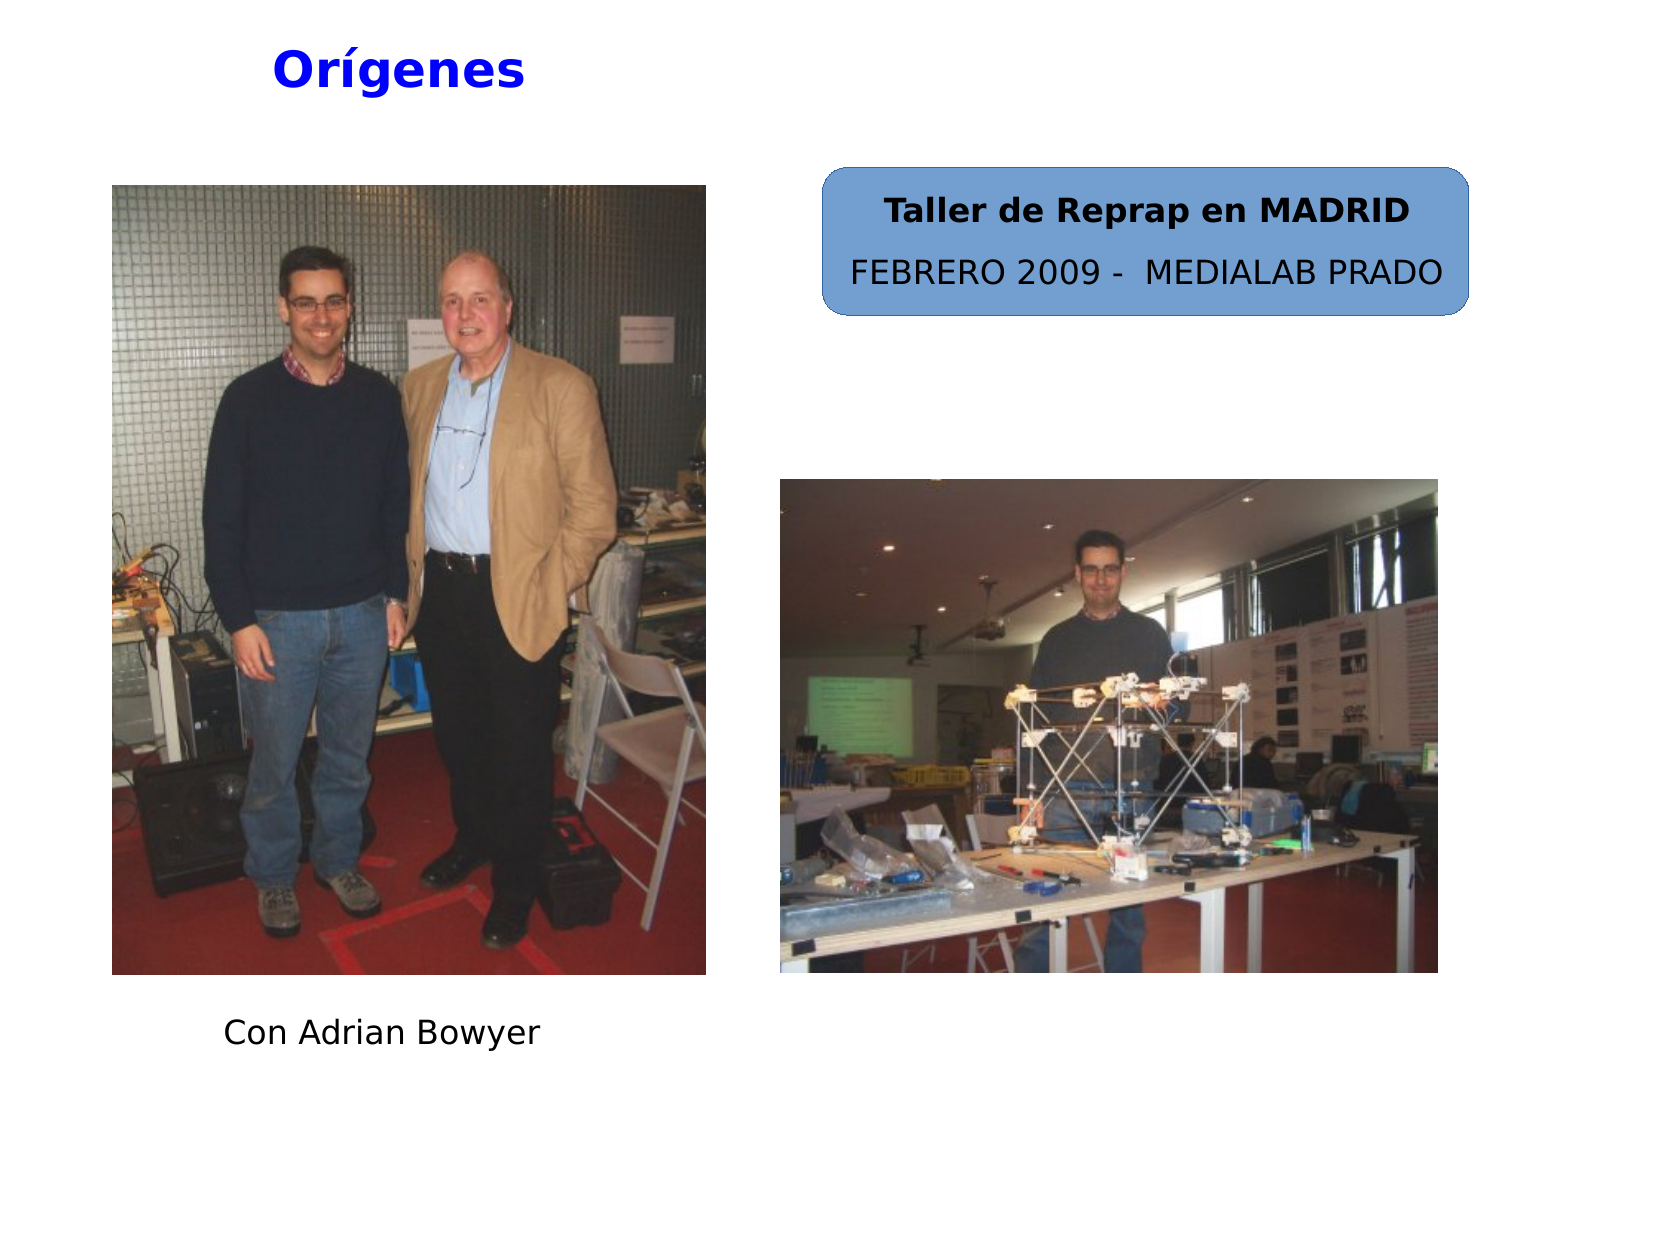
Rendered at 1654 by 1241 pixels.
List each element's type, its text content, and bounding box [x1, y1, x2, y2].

text_box [822, 167, 1468, 316]
text_box Orígenes [257, 33, 860, 107]
text_box Con Adrian Bowyer [208, 1006, 601, 1066]
text_box Taller de Reprap en MADRID FEBRERO 2009 - MEDIALAB PRADO [835, 184, 1576, 300]
picture [780, 479, 1438, 974]
picture [112, 185, 706, 976]
